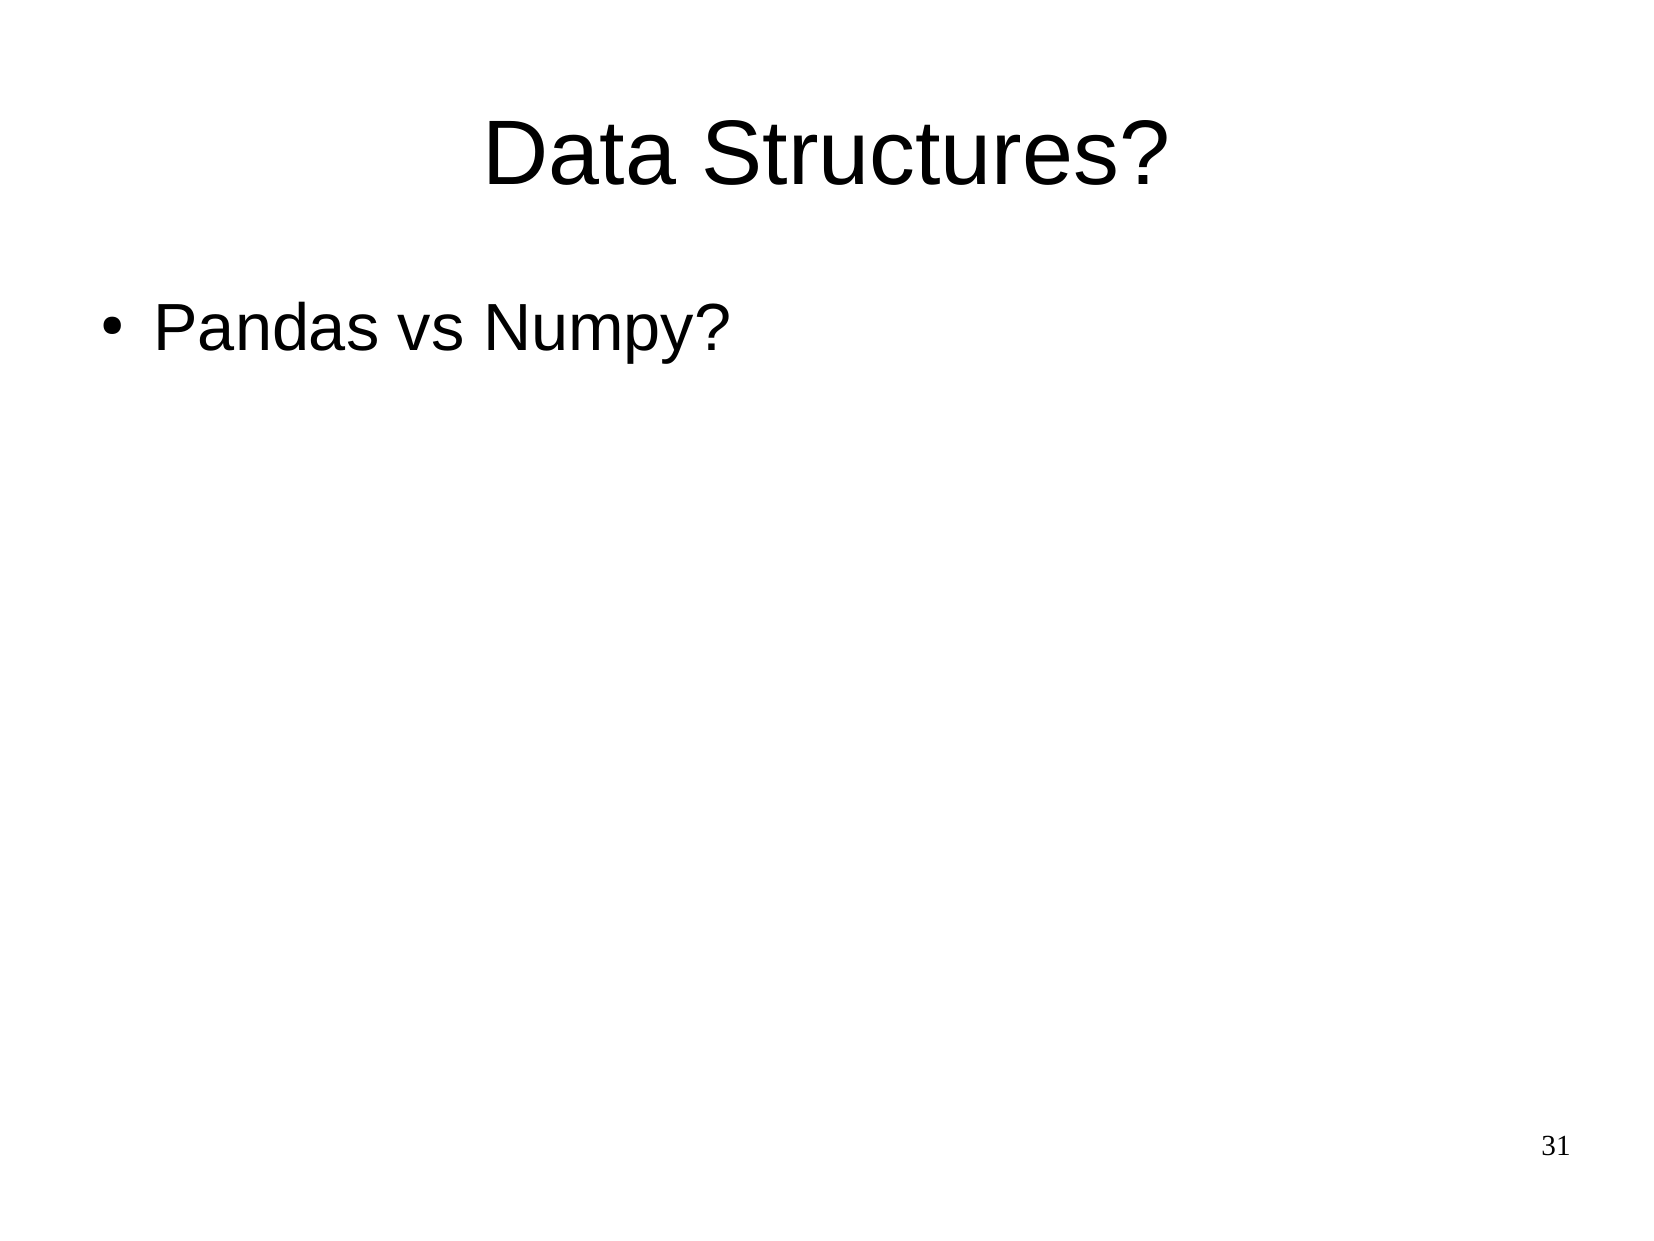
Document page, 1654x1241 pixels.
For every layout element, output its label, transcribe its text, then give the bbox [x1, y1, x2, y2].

title Data Structures? [82, 49, 1571, 257]
list Pandas vs Numpy? [82, 290, 1571, 1010]
